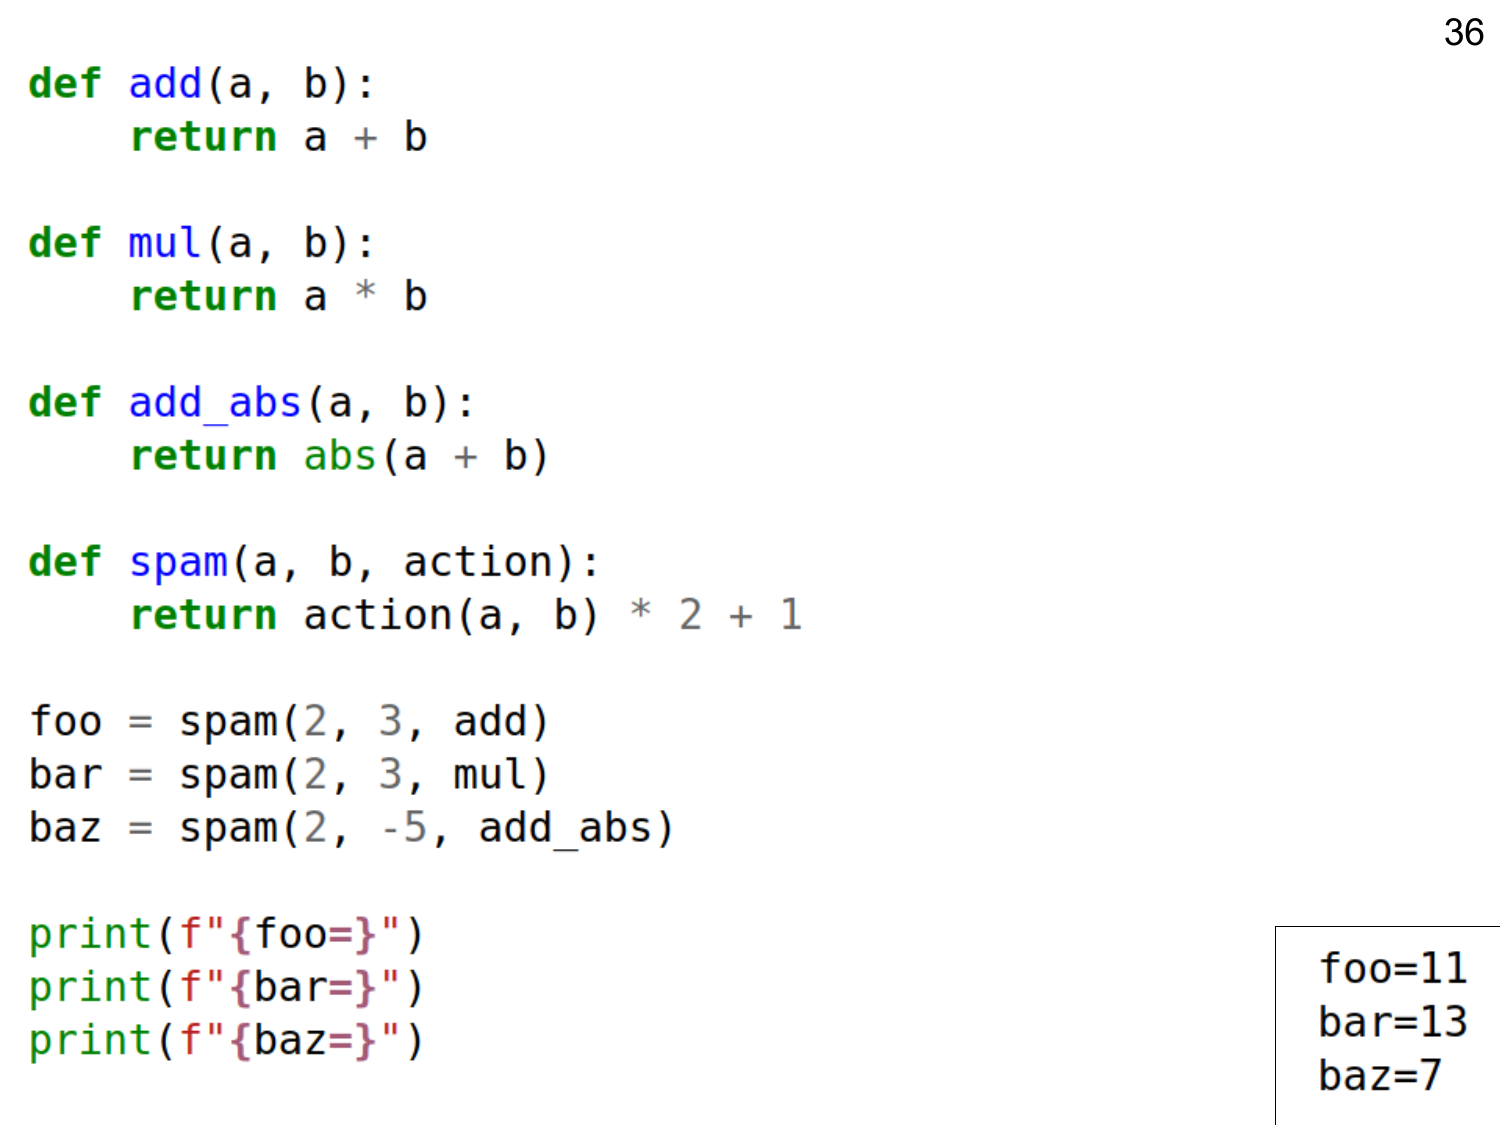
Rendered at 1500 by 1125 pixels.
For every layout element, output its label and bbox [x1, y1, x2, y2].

picture [1310, 928, 1479, 1103]
picture [16, 51, 815, 1081]
